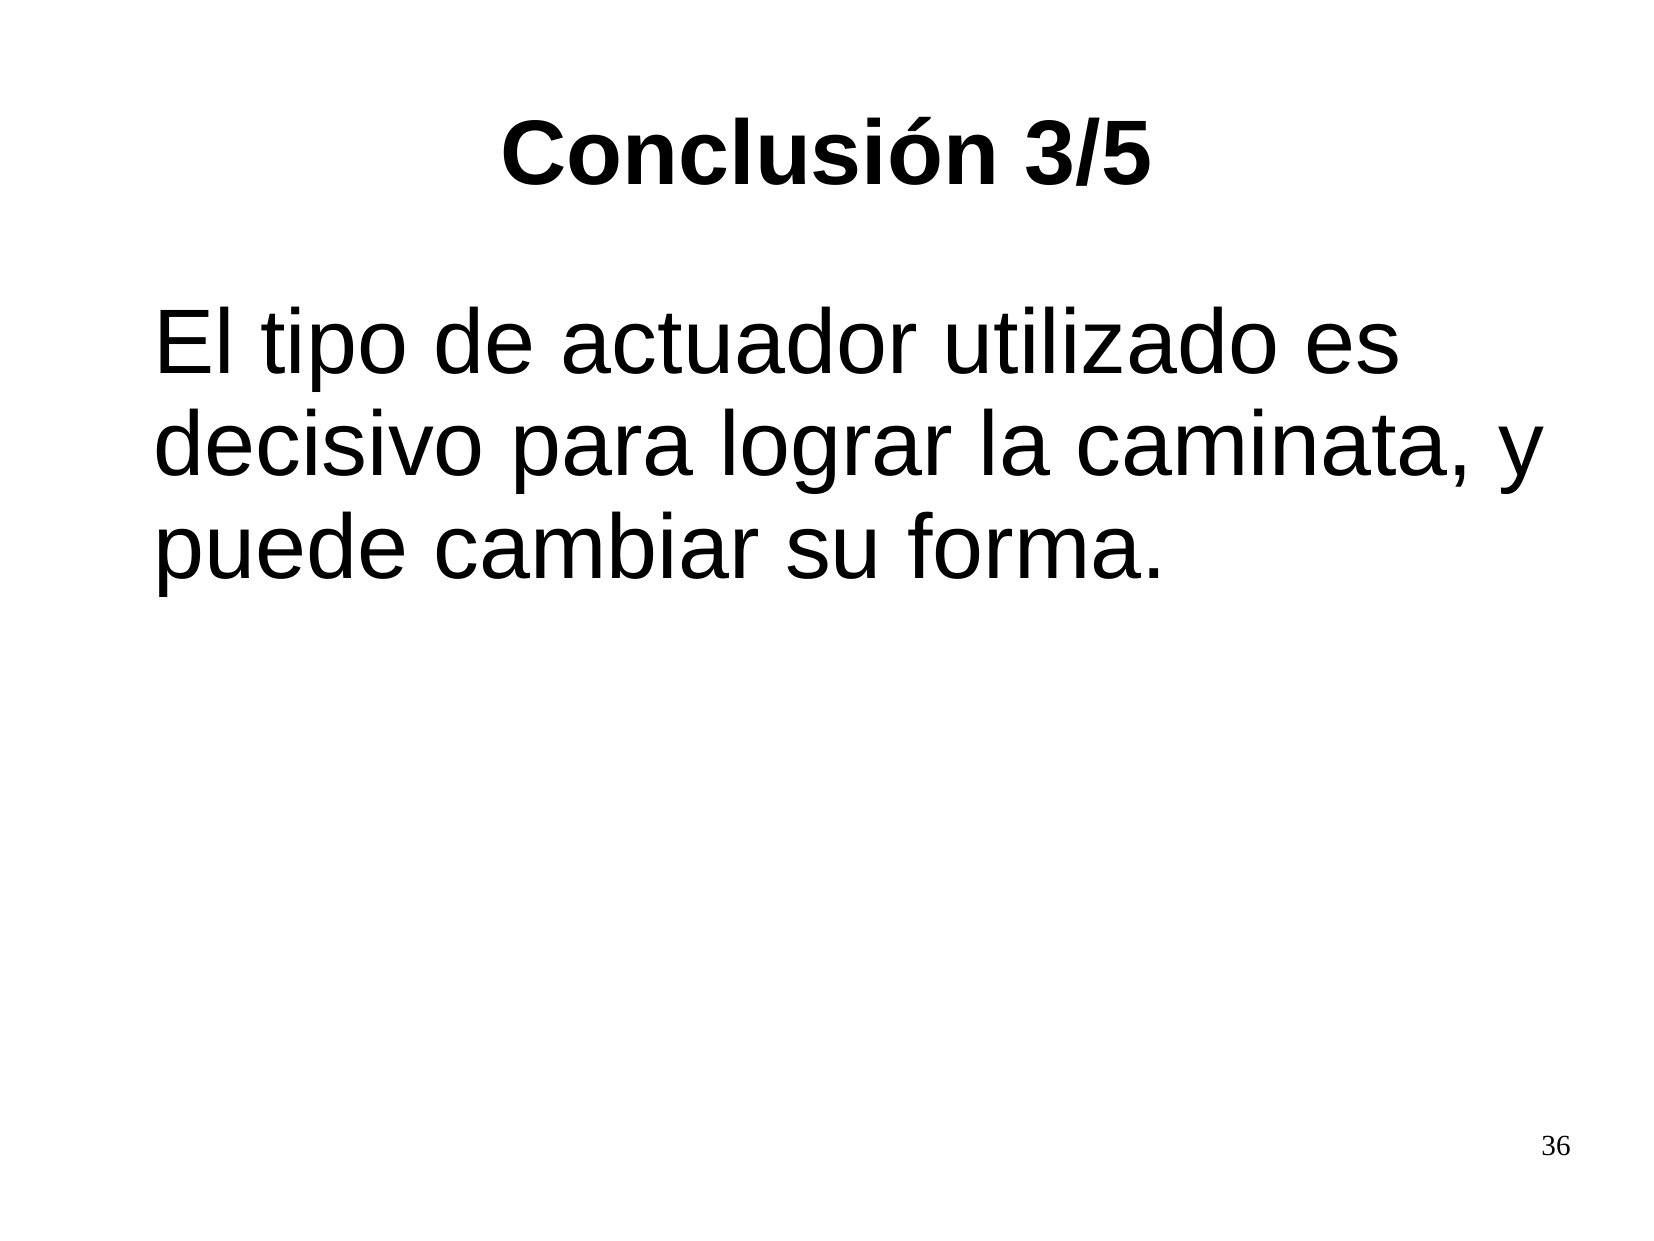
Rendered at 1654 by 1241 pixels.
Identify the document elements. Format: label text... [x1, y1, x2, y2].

list El tipo de actuador utilizado es decisivo para lograr la caminata, y puede cambiar su forma. [82, 290, 1571, 1010]
title Conclusión 3/5 [82, 49, 1571, 257]
